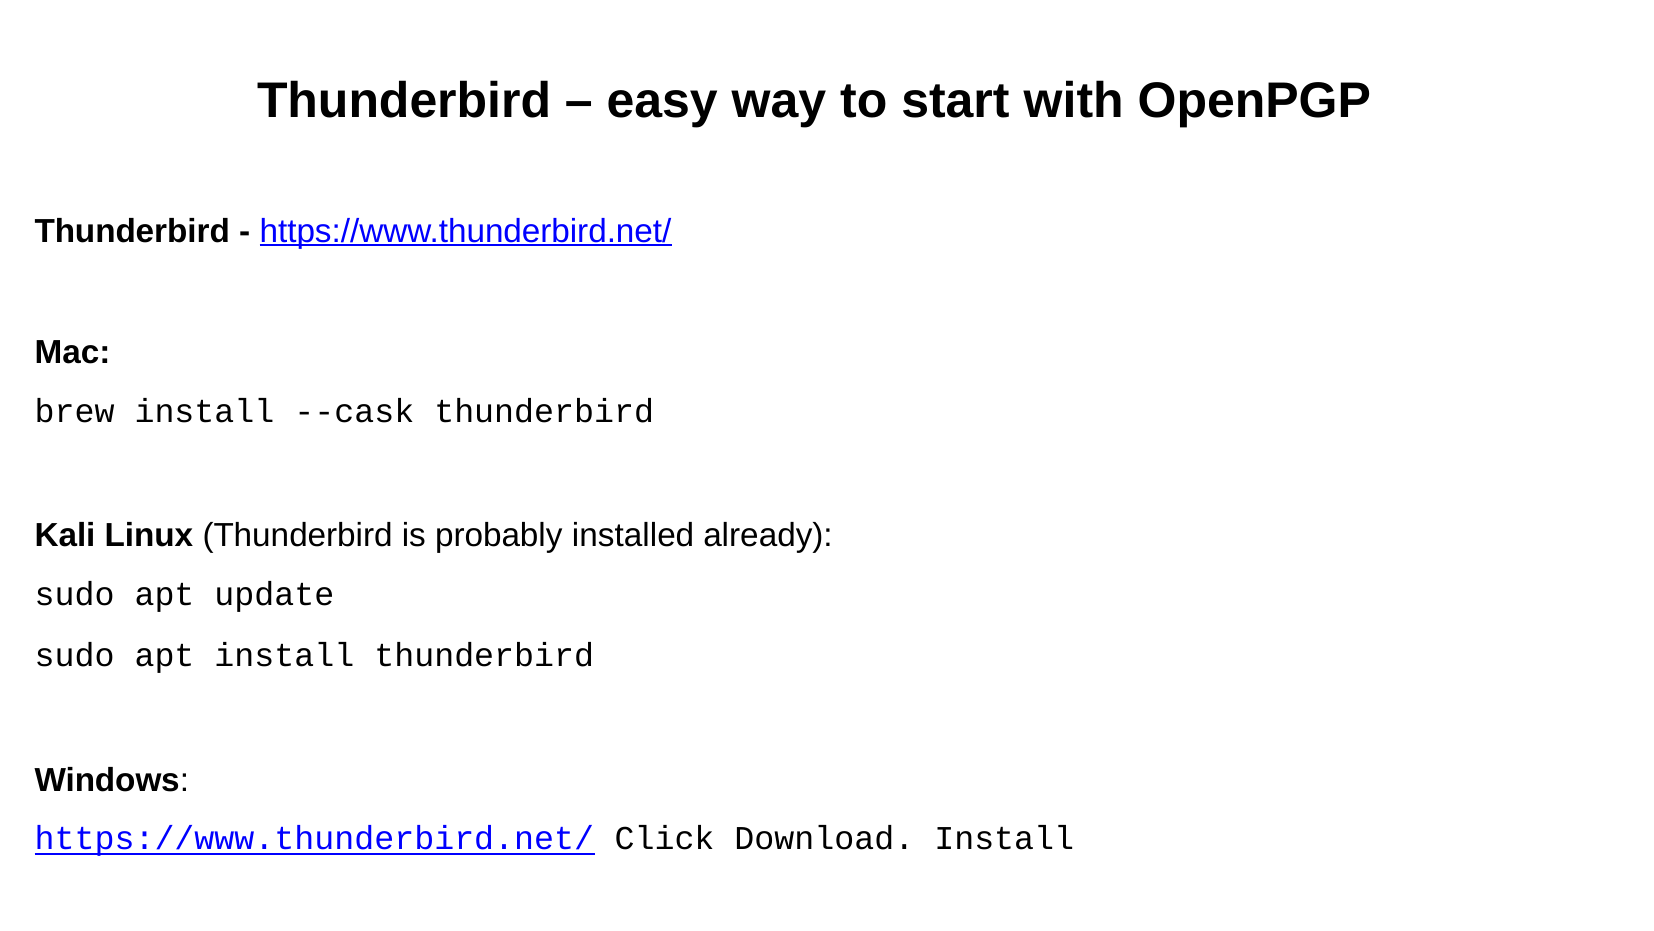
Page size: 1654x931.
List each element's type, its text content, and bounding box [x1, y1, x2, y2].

title Thunderbird – easy way to start with OpenPGP [108, 42, 1521, 158]
list Thunderbird - https://www.thunderbird.net/ Mac: brew install --cask thunderbird Kali Linux (Thunderbird is probably installed already): sudo apt update sudo apt install thunderbird Windows: https://www.thunderbird.net/ Click Download. Install [34, 212, 1637, 862]
